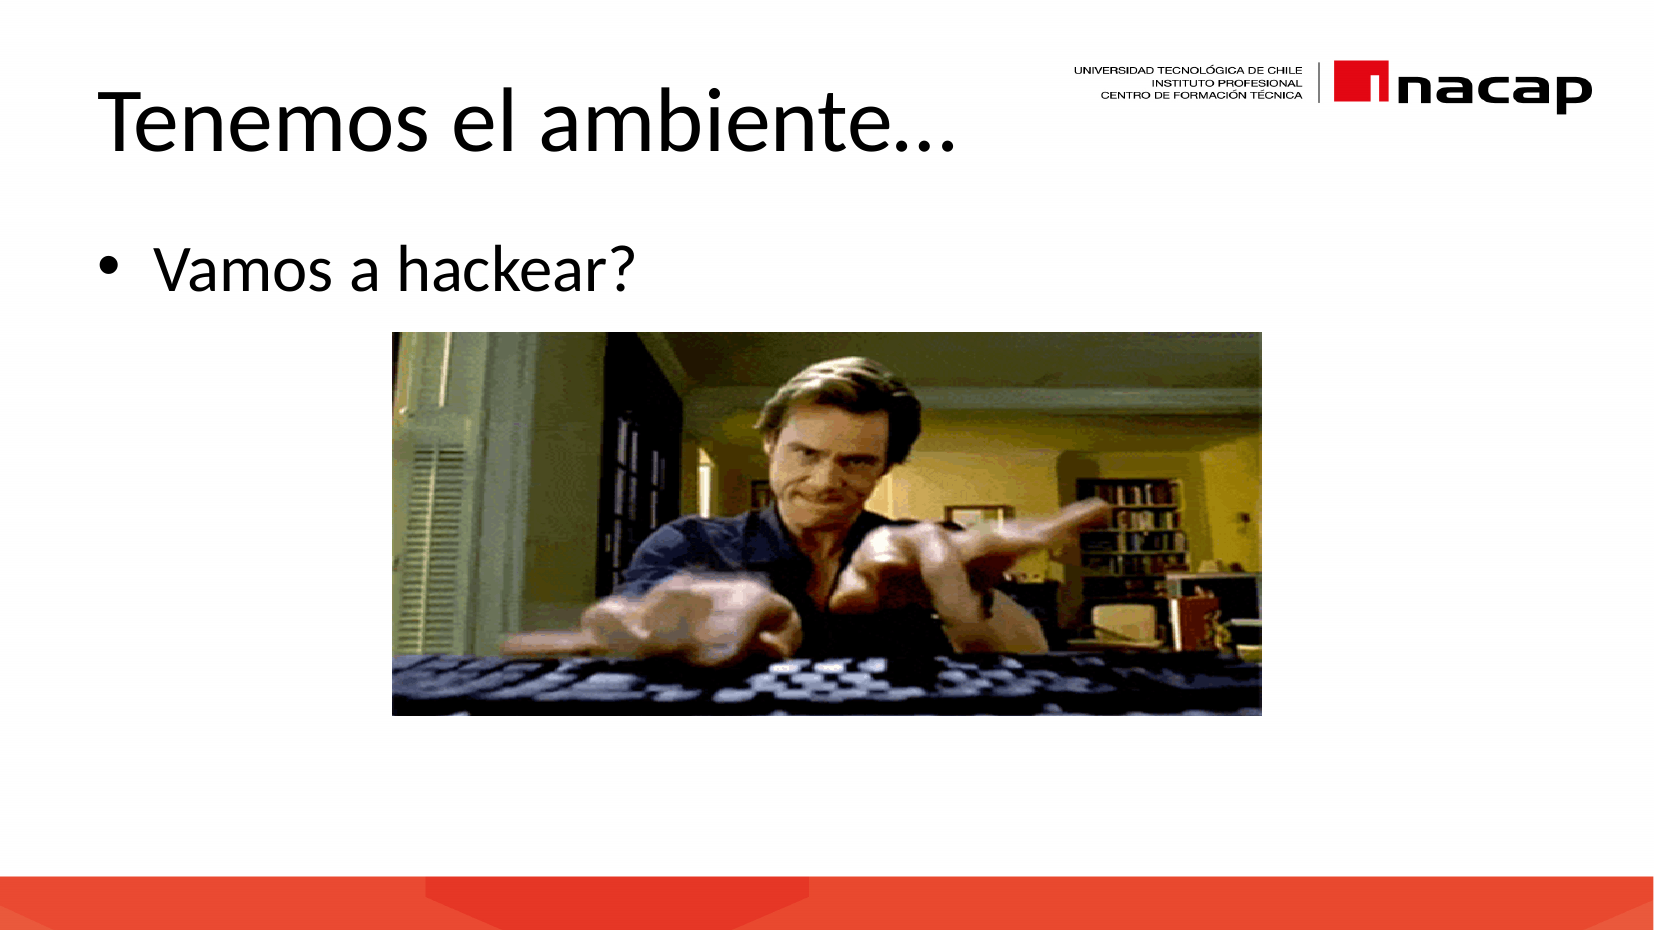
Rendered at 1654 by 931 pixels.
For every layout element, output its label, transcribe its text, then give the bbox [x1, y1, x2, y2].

text_box Vamos a hackear? [82, 217, 1571, 831]
text_box Tenemos el ambiente… [82, 37, 1571, 193]
picture [0, 0, 1654, 930]
